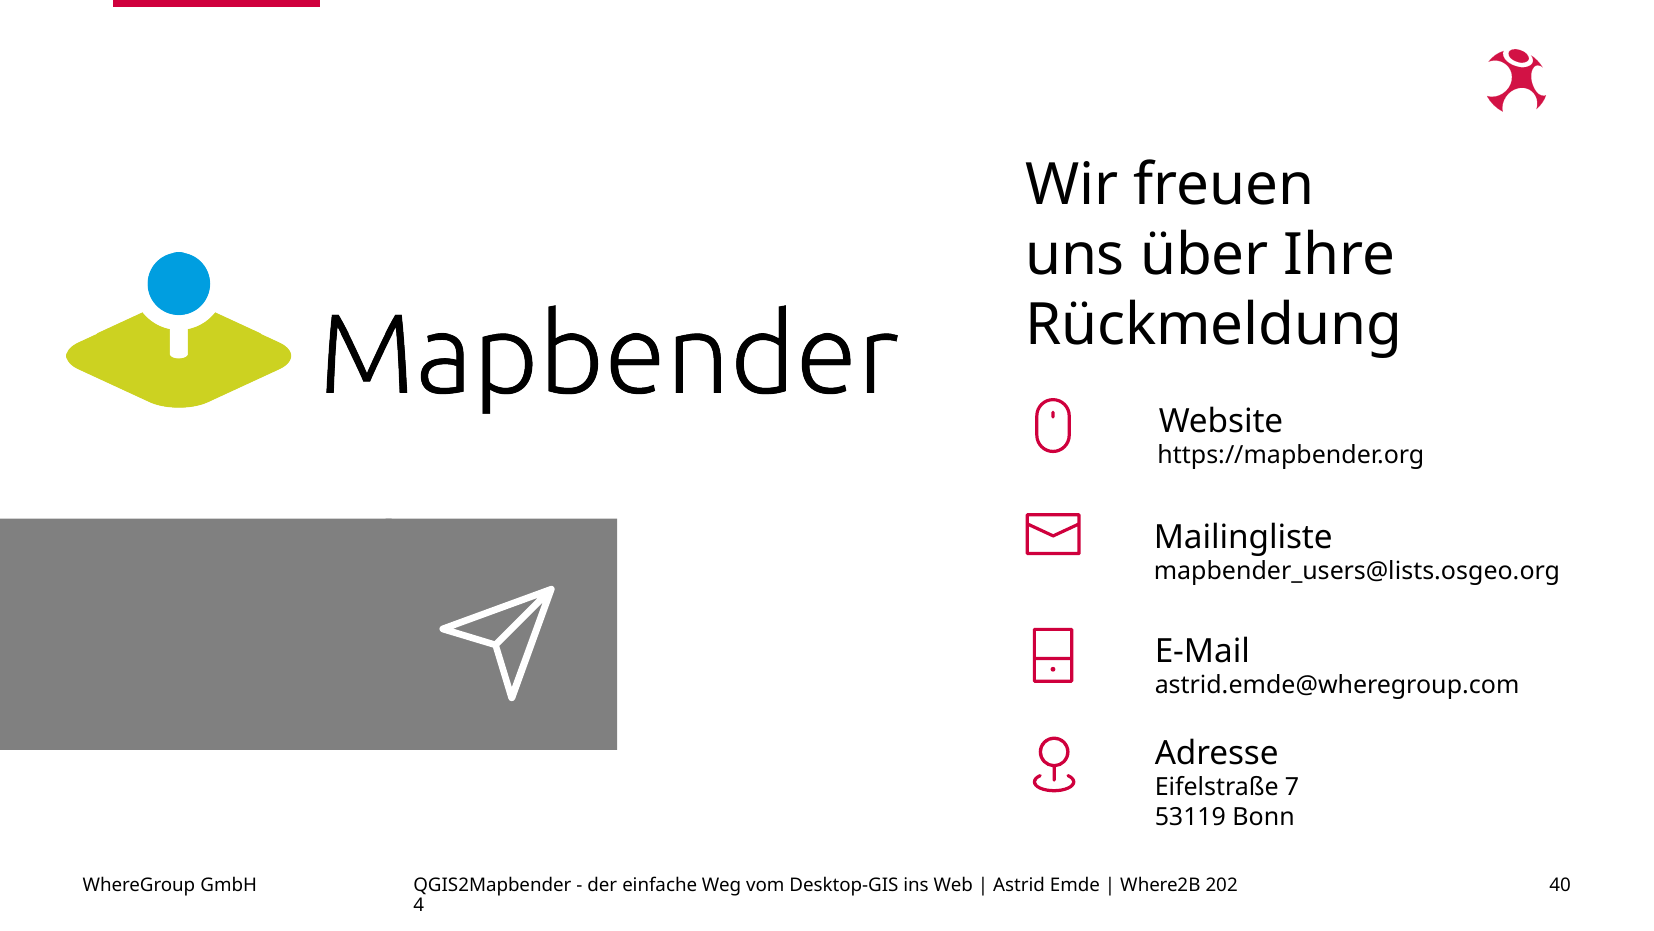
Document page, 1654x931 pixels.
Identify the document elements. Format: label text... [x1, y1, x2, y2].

picture [1483, 49, 1554, 118]
text_box E-Mail [1154, 629, 1474, 668]
text_box mapbender_users@lists.osgeo.org [1153, 554, 1565, 585]
text_box [1032, 627, 1074, 683]
text_box [1038, 736, 1070, 782]
text_box [0, 518, 618, 750]
text_box astrid.emde@wheregroup.com [1154, 668, 1624, 699]
text_box Eifelstraße 7 53119 Bonn [1154, 770, 1474, 861]
text_box https://mapbender.org [1157, 438, 1477, 469]
text_box [1025, 513, 1081, 556]
text_box Website [1158, 399, 1478, 440]
text_box Mailingliste [1153, 514, 1473, 554]
text_box Wir freuen uns über Ihre Rückmeldung [1025, 145, 1578, 356]
text_box [1035, 398, 1071, 454]
text_box Adresse [1154, 731, 1474, 770]
picture [66, 252, 898, 414]
text_box [1032, 774, 1076, 793]
